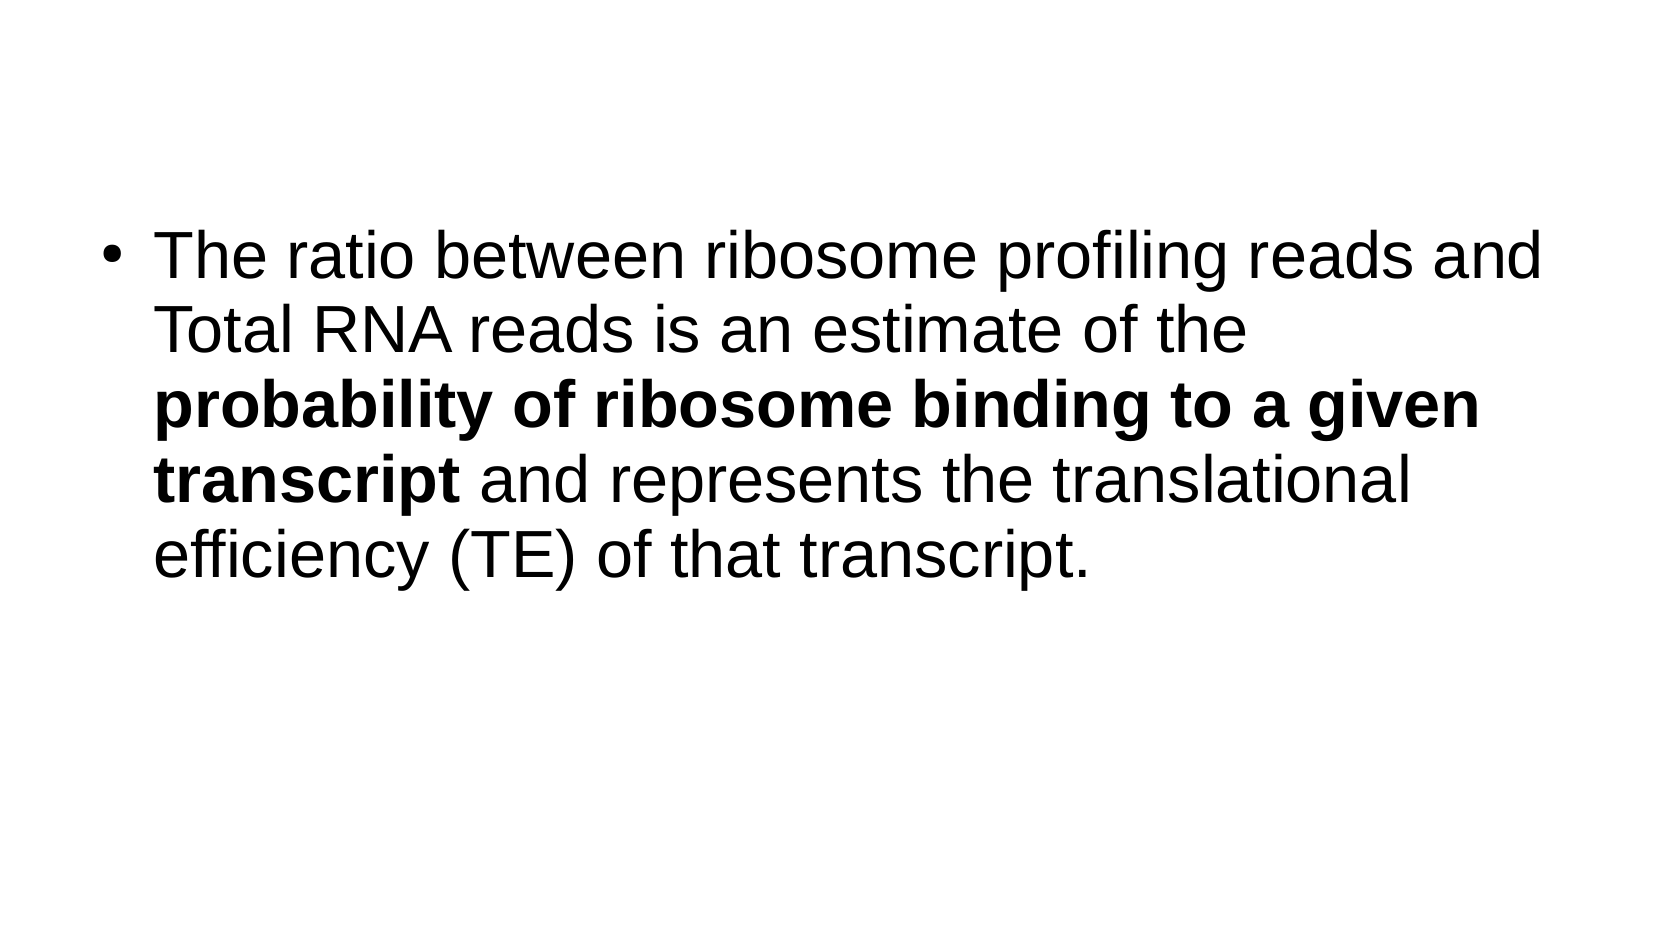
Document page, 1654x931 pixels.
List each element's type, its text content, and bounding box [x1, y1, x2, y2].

list The ratio between ribosome profiling reads and Total RNA reads is an estimate of the probability of ribosome binding to a given transcript and represents the translational efficiency (TE) of that transcript. [82, 217, 1571, 758]
